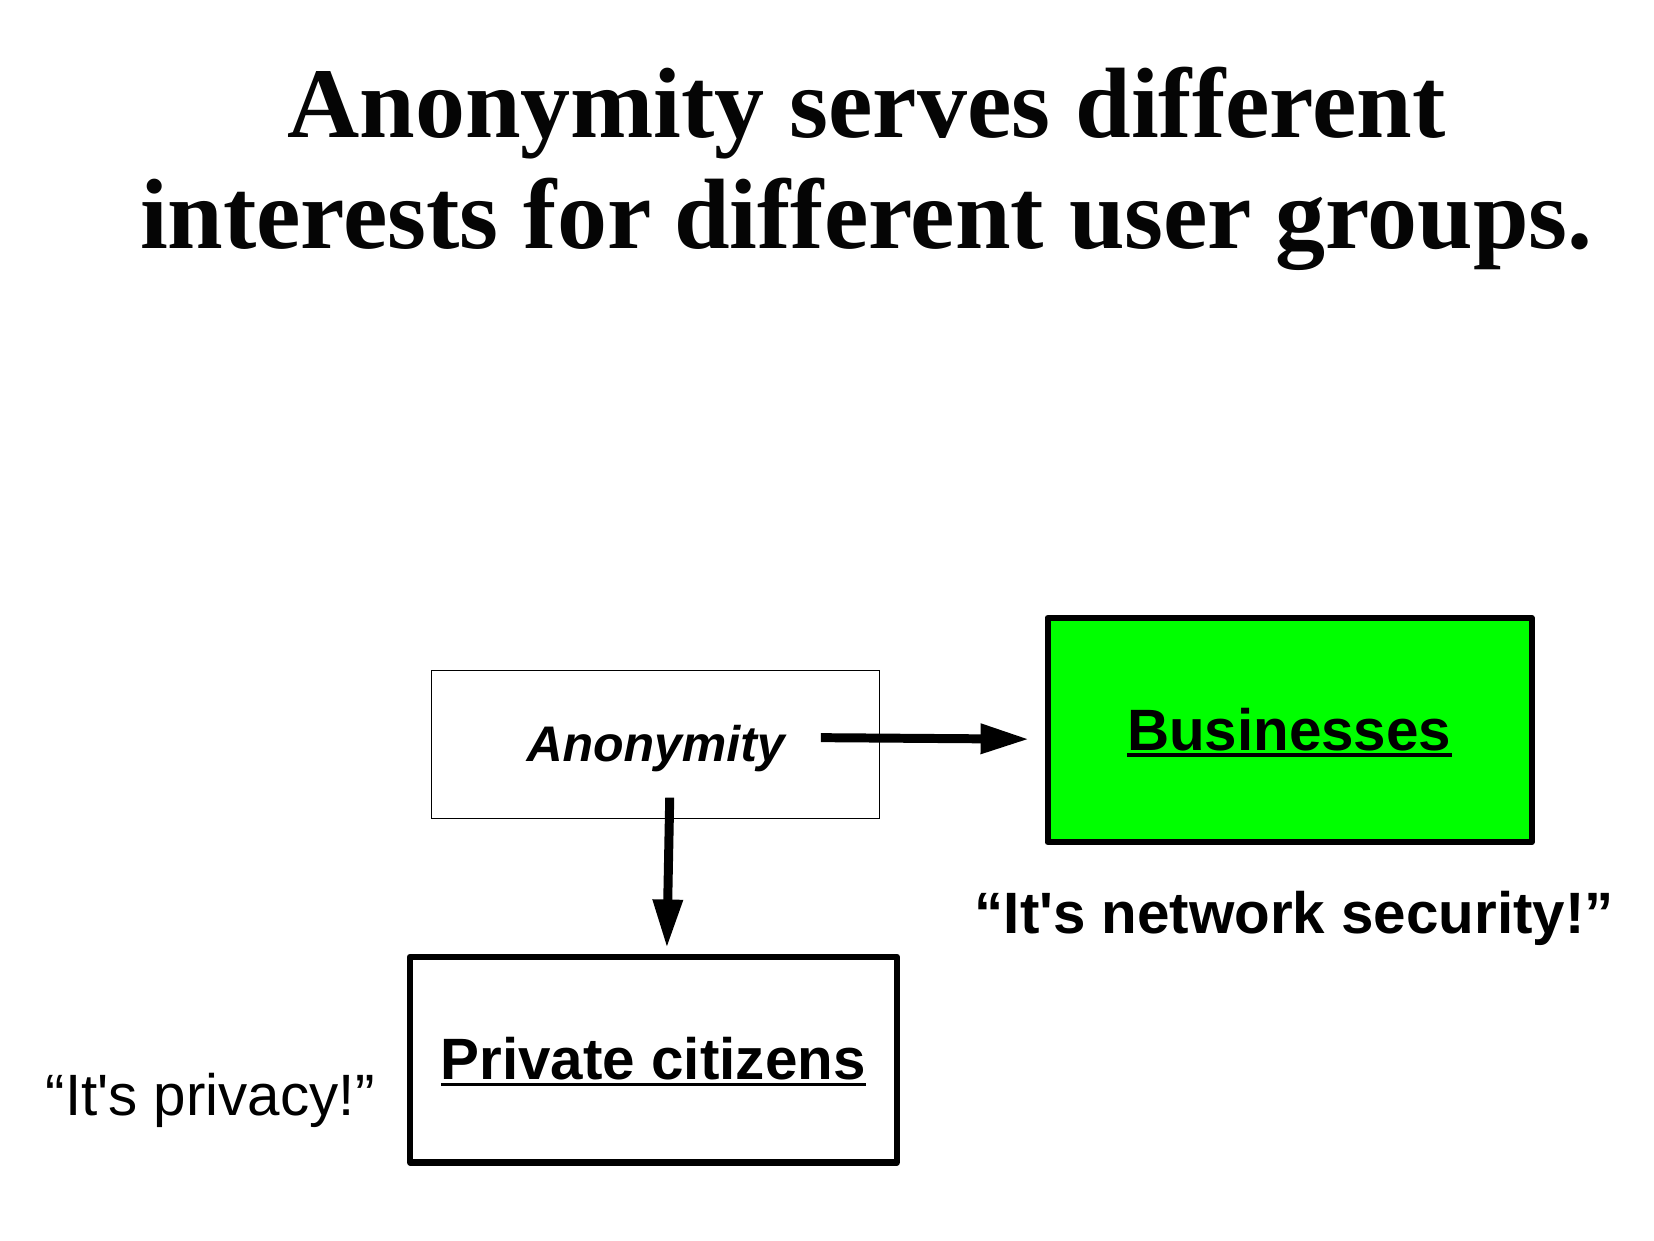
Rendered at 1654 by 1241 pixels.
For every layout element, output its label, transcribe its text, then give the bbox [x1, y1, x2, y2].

text_box Businesses [1047, 617, 1532, 843]
text_box “It's privacy!” [30, 1055, 430, 1146]
text_box “It's network security!” [959, 873, 1630, 965]
text_box Anonymity [431, 670, 880, 819]
title Anonymity serves different interests for different user groups. [100, 39, 1634, 280]
text_box Private citizens [410, 956, 897, 1163]
